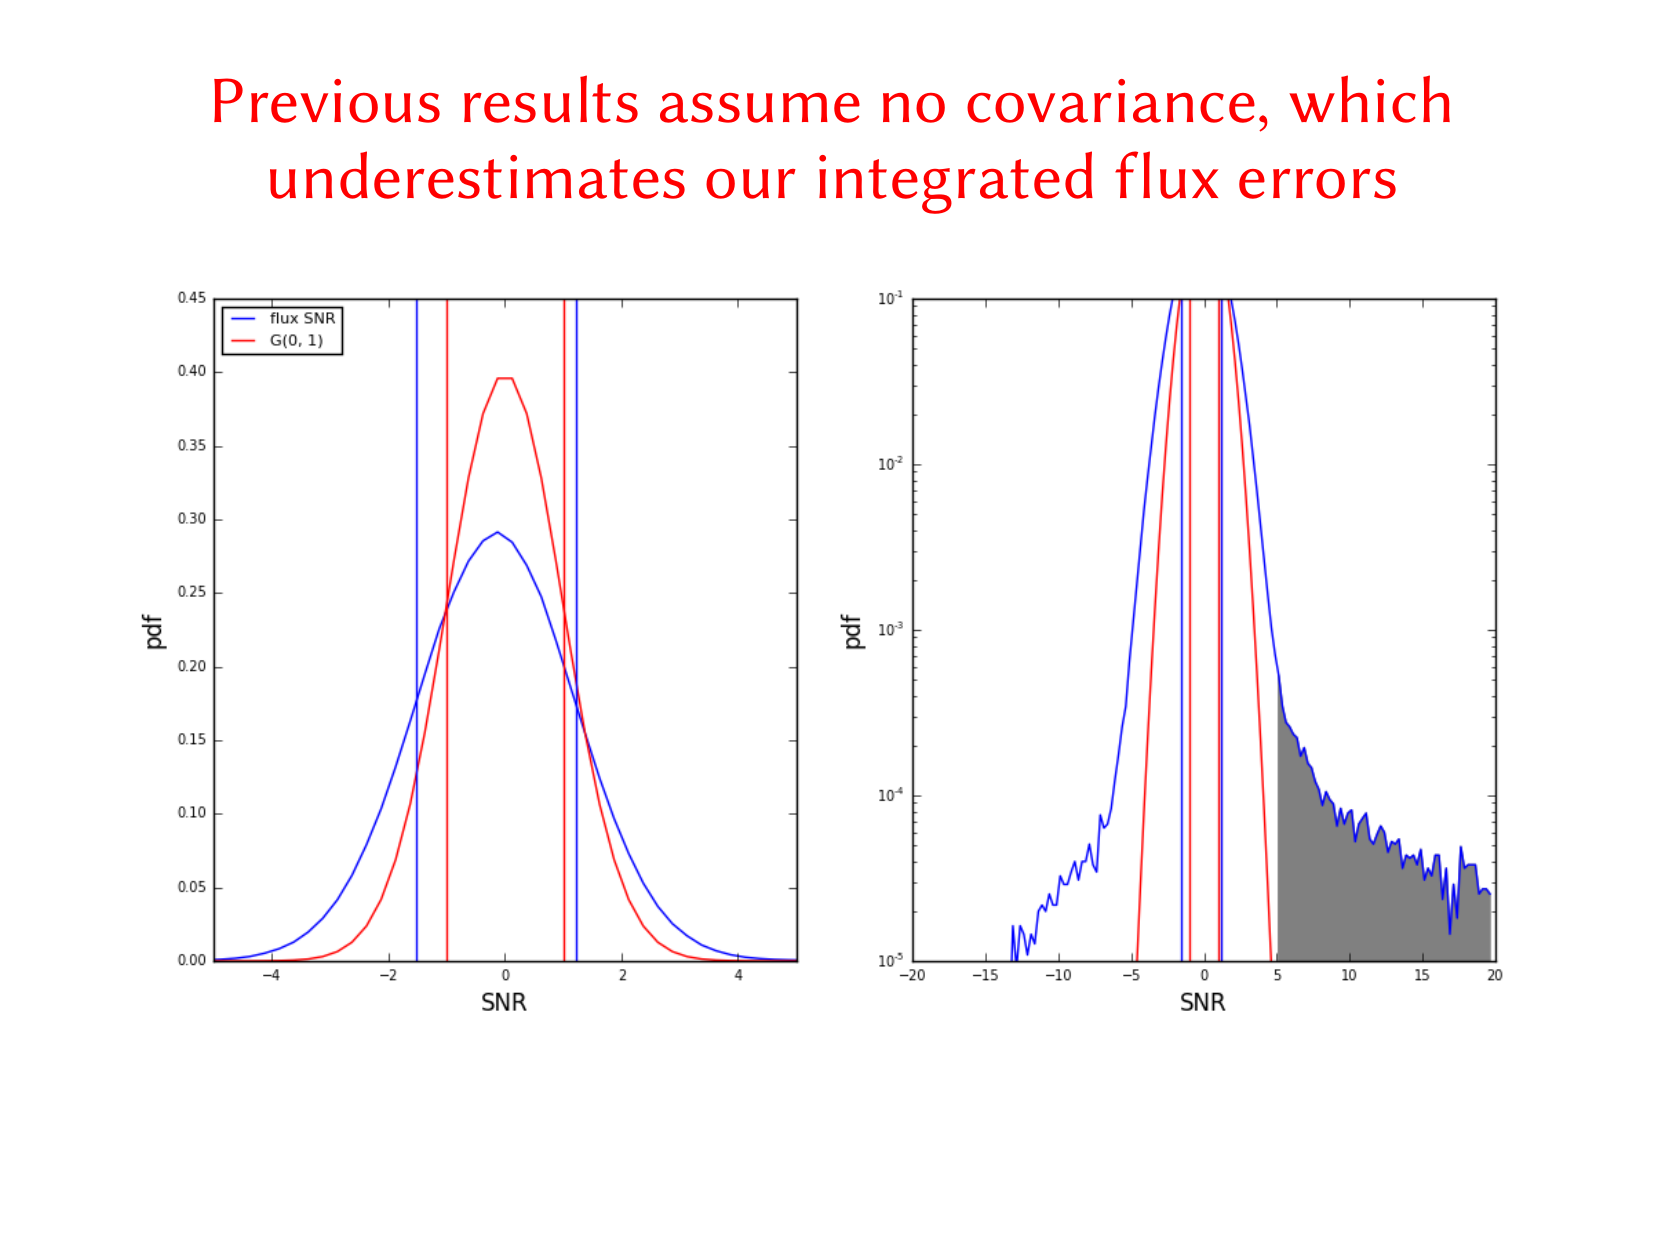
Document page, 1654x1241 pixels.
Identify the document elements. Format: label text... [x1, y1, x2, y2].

text_box Previous results assume no covariance, which underestimates our integrated flux errors [88, 55, 1578, 250]
picture [7, 216, 1654, 1044]
